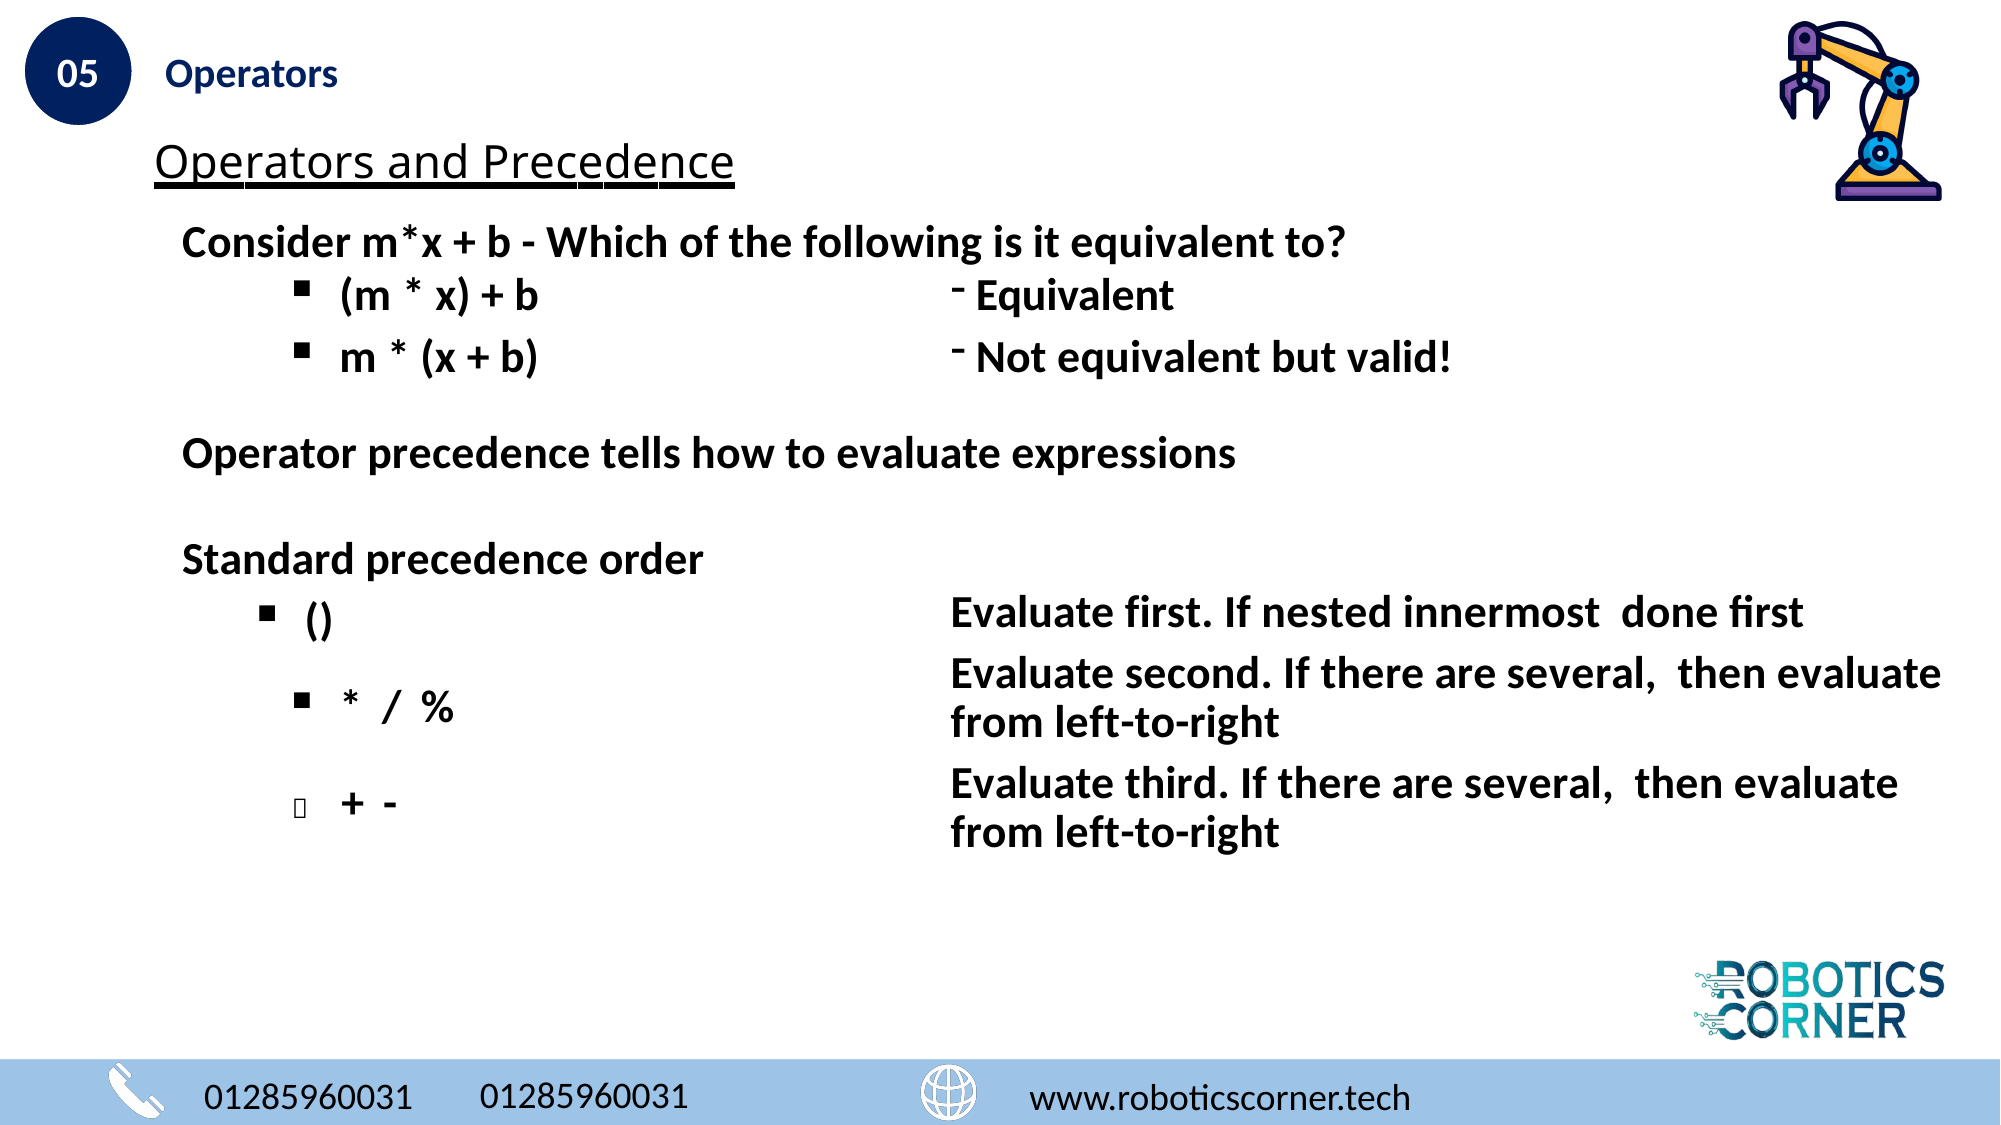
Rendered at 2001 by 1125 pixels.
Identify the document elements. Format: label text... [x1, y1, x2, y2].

text_box 01285960031 [465, 1063, 811, 1124]
text_box Equivalent Not equivalent but valid! [948, 256, 1685, 382]
text_box 05 [22, 14, 134, 128]
picture [1771, 21, 1950, 201]
text_box * / % [289, 674, 538, 732]
picture [915, 1059, 981, 1125]
text_box Consider m*x + b - Which of the following is it equivalent to? [180, 209, 1881, 267]
picture [103, 1057, 170, 1124]
text_box Standard precedence order () [180, 520, 946, 645]
text_box www.roboticscorner.tech [1014, 1065, 1531, 1125]
text_box [981, 1059, 2000, 1125]
text_box 01285960031 [189, 1064, 495, 1125]
text_box  + - [289, 769, 451, 828]
text_box Operators [150, 38, 697, 103]
text_box Evaluate first. If nested innermost done first Evaluate second. If there are several, then evaluate from left-to-right Evaluate third. If there are several, then evaluate from left-to-right [948, 578, 1981, 857]
text_box Operator precedence tells how to evaluate expressions [179, 420, 1718, 479]
text_box [0, 1059, 915, 1125]
picture [1680, 859, 1953, 1059]
text_box (m * x) + b m * (x + b) [289, 256, 658, 382]
title Operators and Precedence [151, 63, 931, 255]
